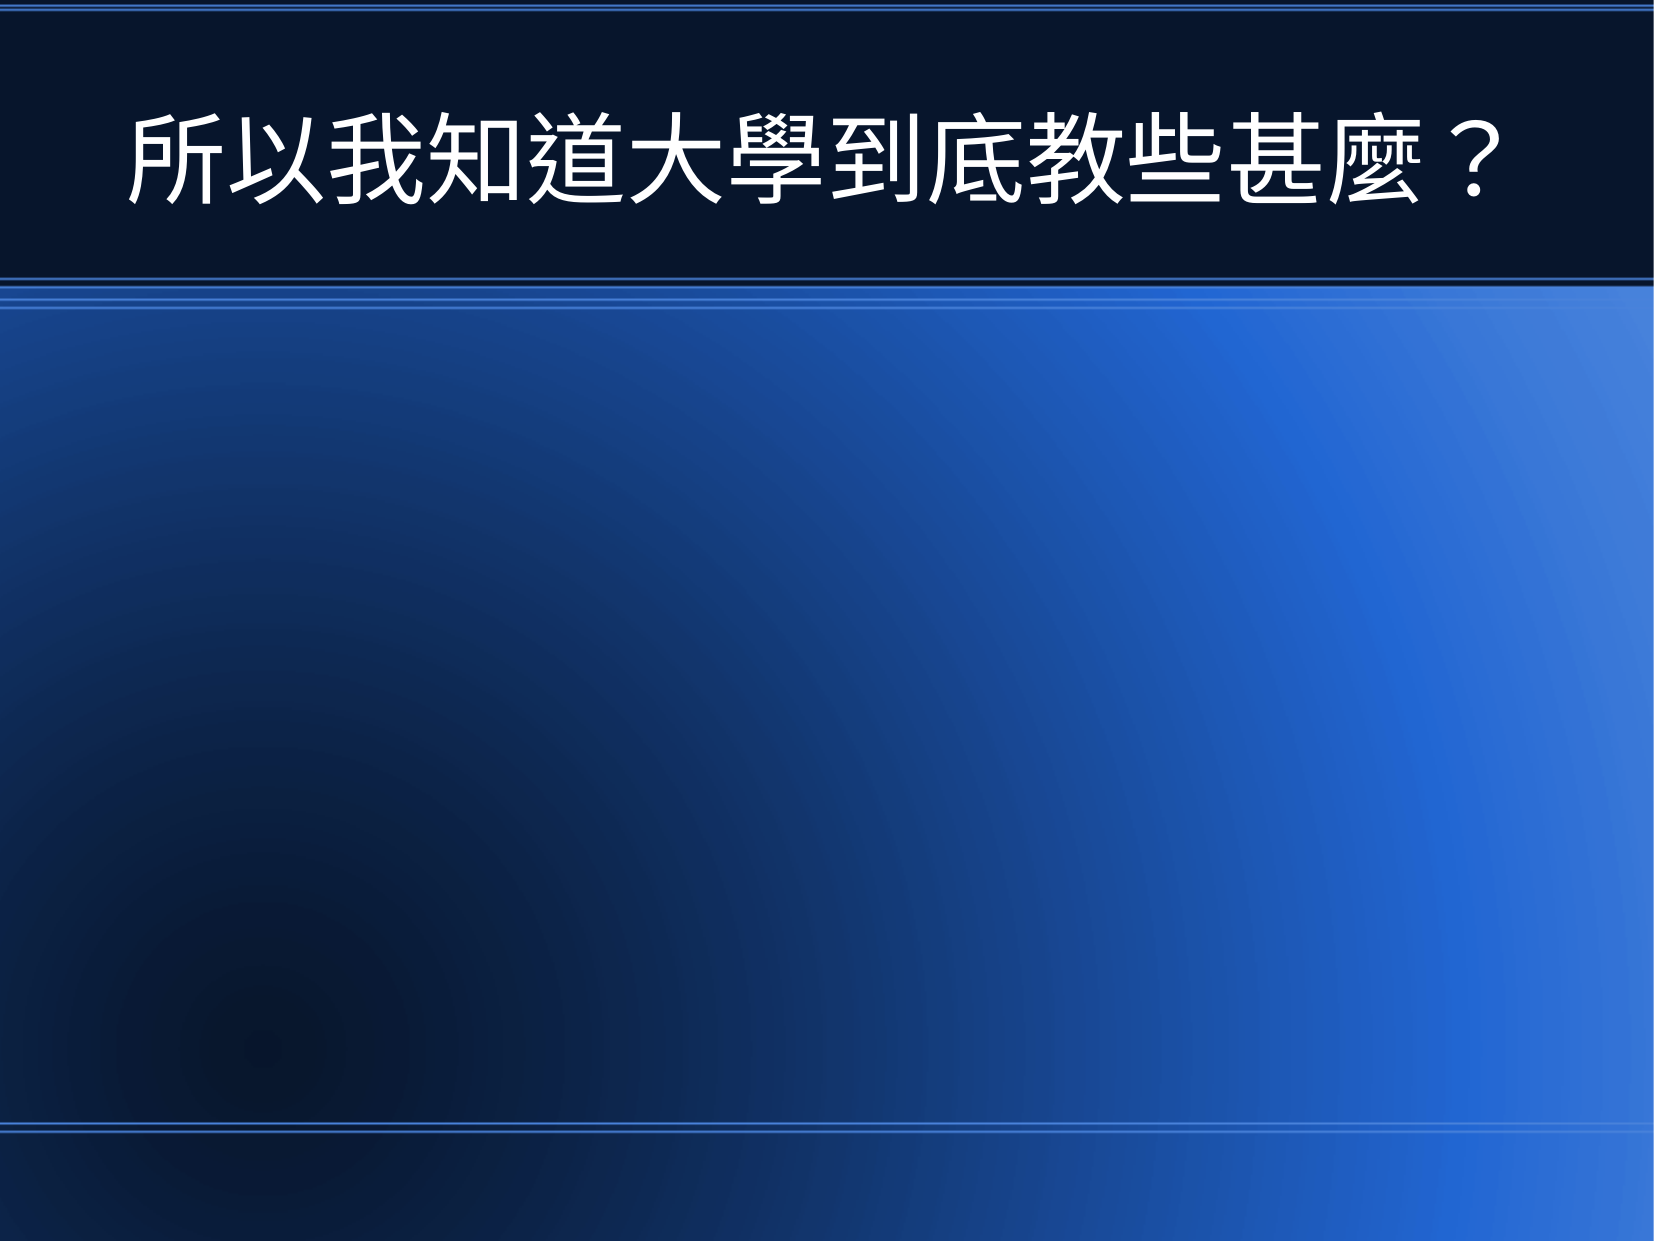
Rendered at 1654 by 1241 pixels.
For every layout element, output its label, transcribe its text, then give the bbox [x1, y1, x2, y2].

title 所以我知道大學到底教些甚麼？ [82, 49, 1571, 257]
picture [0, 0, 1654, 1241]
